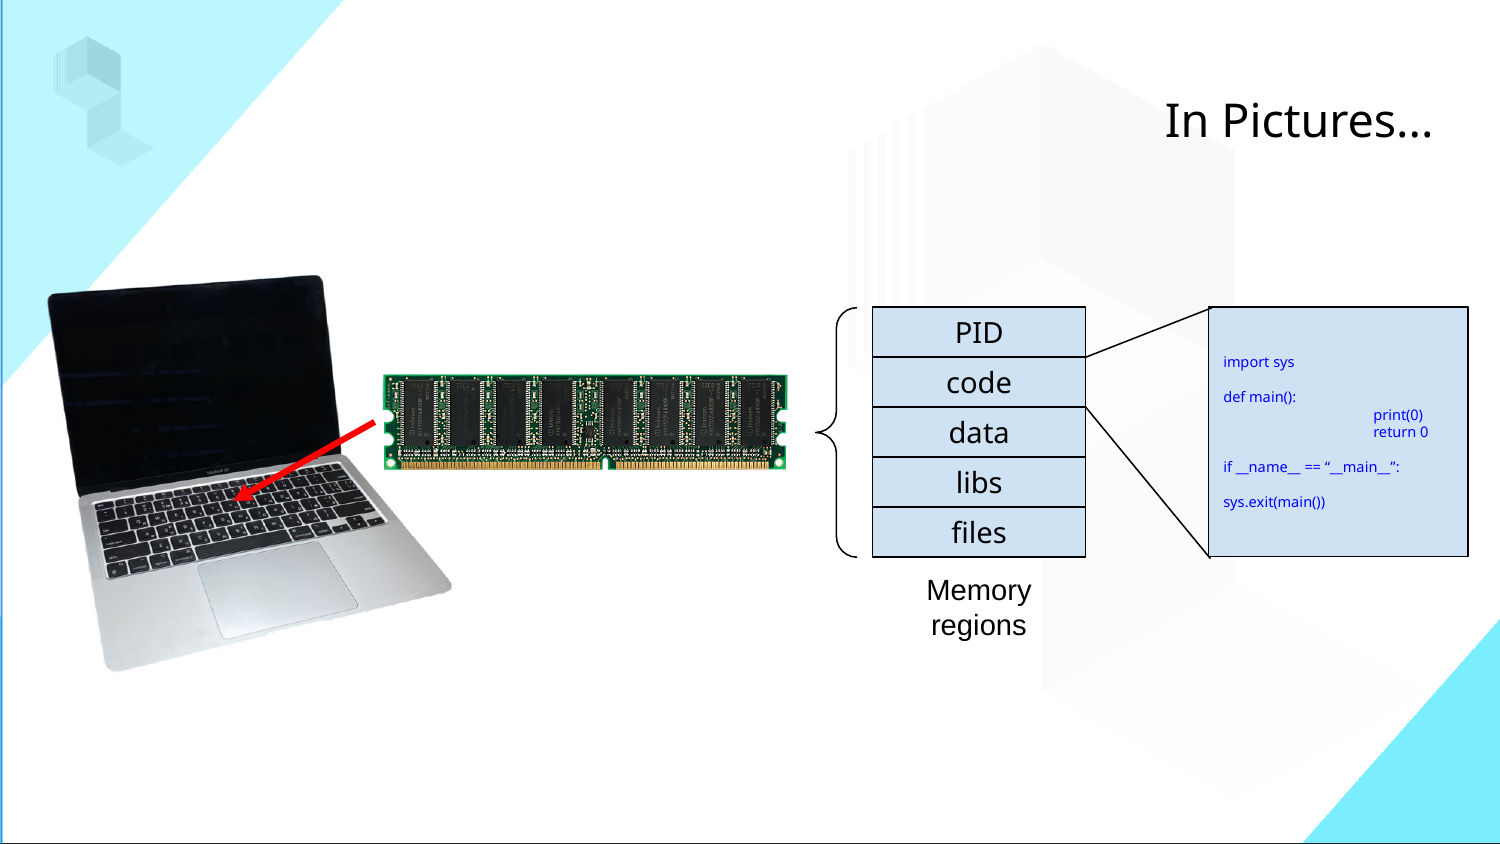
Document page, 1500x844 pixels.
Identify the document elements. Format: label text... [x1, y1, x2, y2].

text_box Memory regions [867, 556, 1091, 657]
text_box data [872, 407, 1086, 457]
title In Pictures... [51, 72, 1449, 167]
text_box code [872, 358, 1086, 407]
text_box PID [872, 307, 1086, 358]
text_box files [872, 506, 1086, 556]
picture [0, 0, 1500, 844]
text_box libs [872, 457, 1086, 506]
text_box import sys def main(): print(0) return 0 if __name__ == “__main__”: sys.exit(main()) [1208, 307, 1468, 557]
